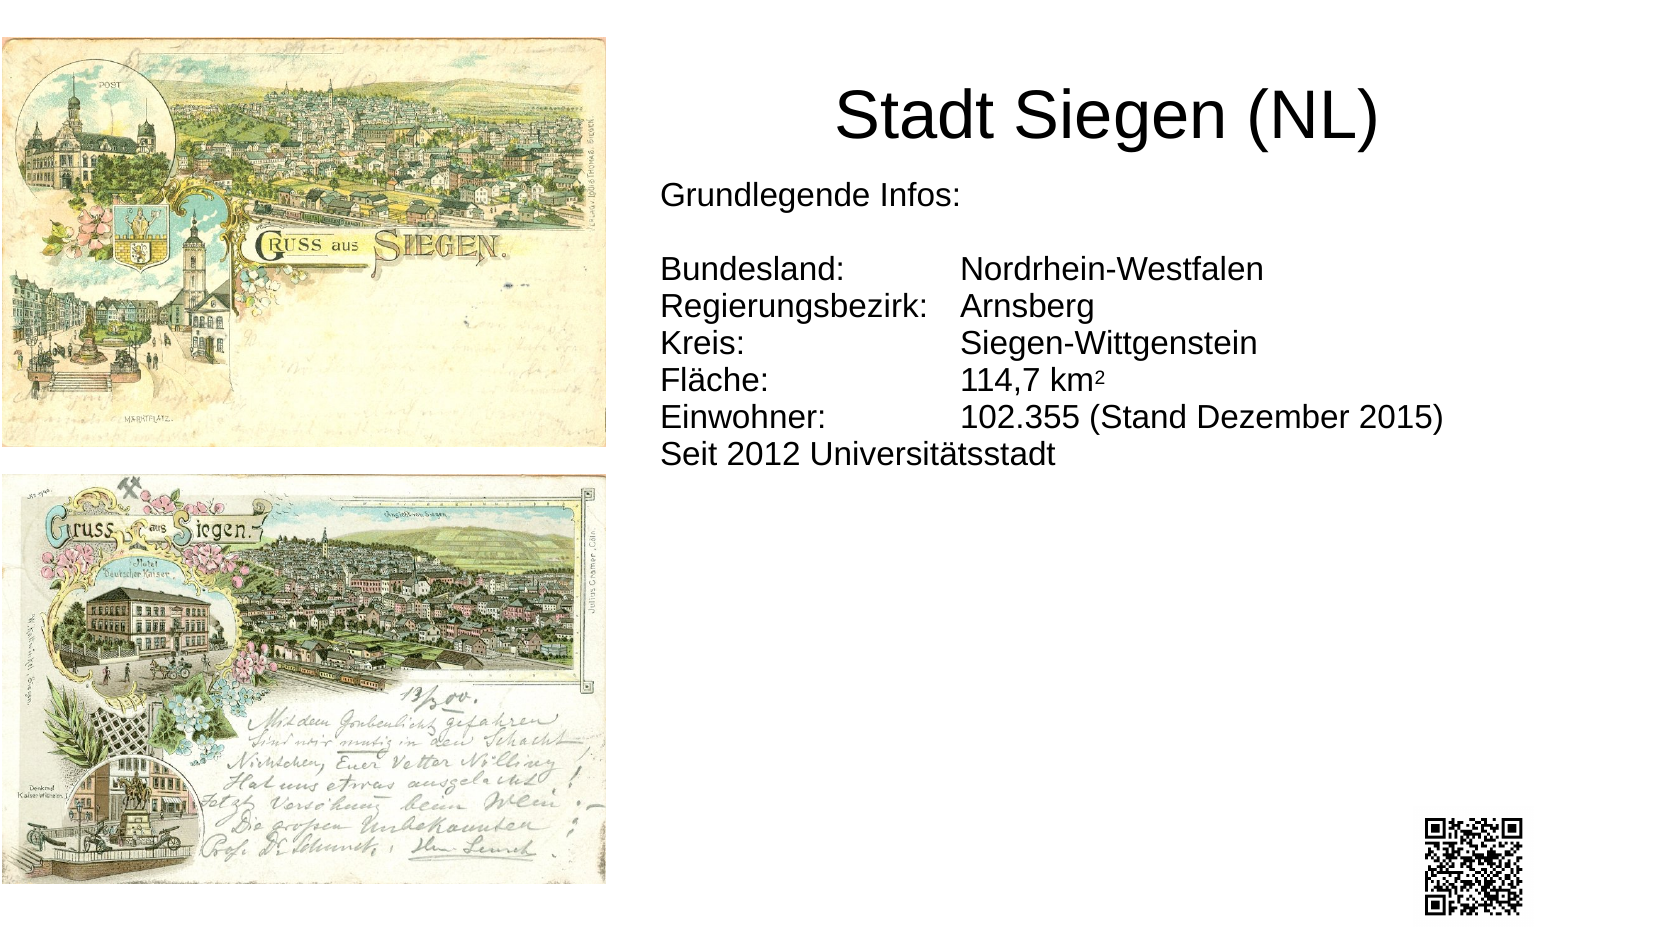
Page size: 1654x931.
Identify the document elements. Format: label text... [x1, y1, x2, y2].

picture [2, 37, 606, 447]
picture [1413, 806, 1534, 927]
subtitle Grundlegende Infos: Bundesland: Nordrhein-Westfalen Regierungsbezirk: Arnsberg Kreis: Siegen-Wittgenstein Fläche: 114,7 km2 Einwohner: 102.355 (Stand Dezember 2015) Seit 2012 Universitätsstadt [660, 176, 1571, 796]
picture [2, 474, 606, 884]
title Stadt Siegen (NL) [645, 37, 1571, 193]
